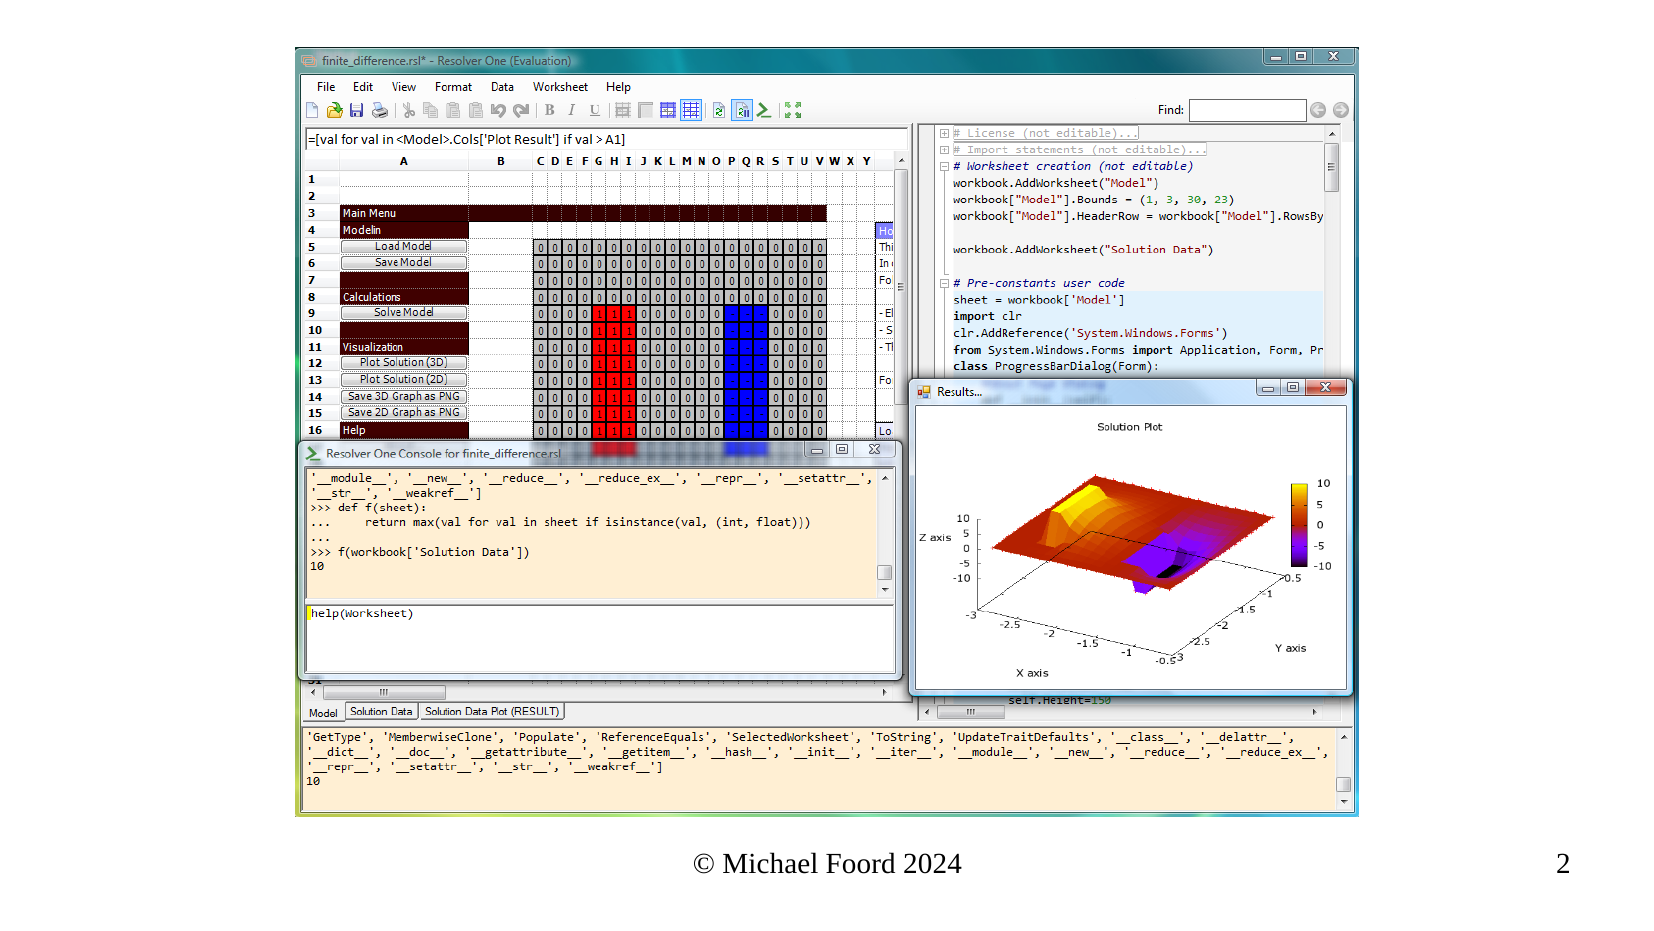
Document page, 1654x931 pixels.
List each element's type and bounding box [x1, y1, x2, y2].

picture [295, 47, 1359, 817]
